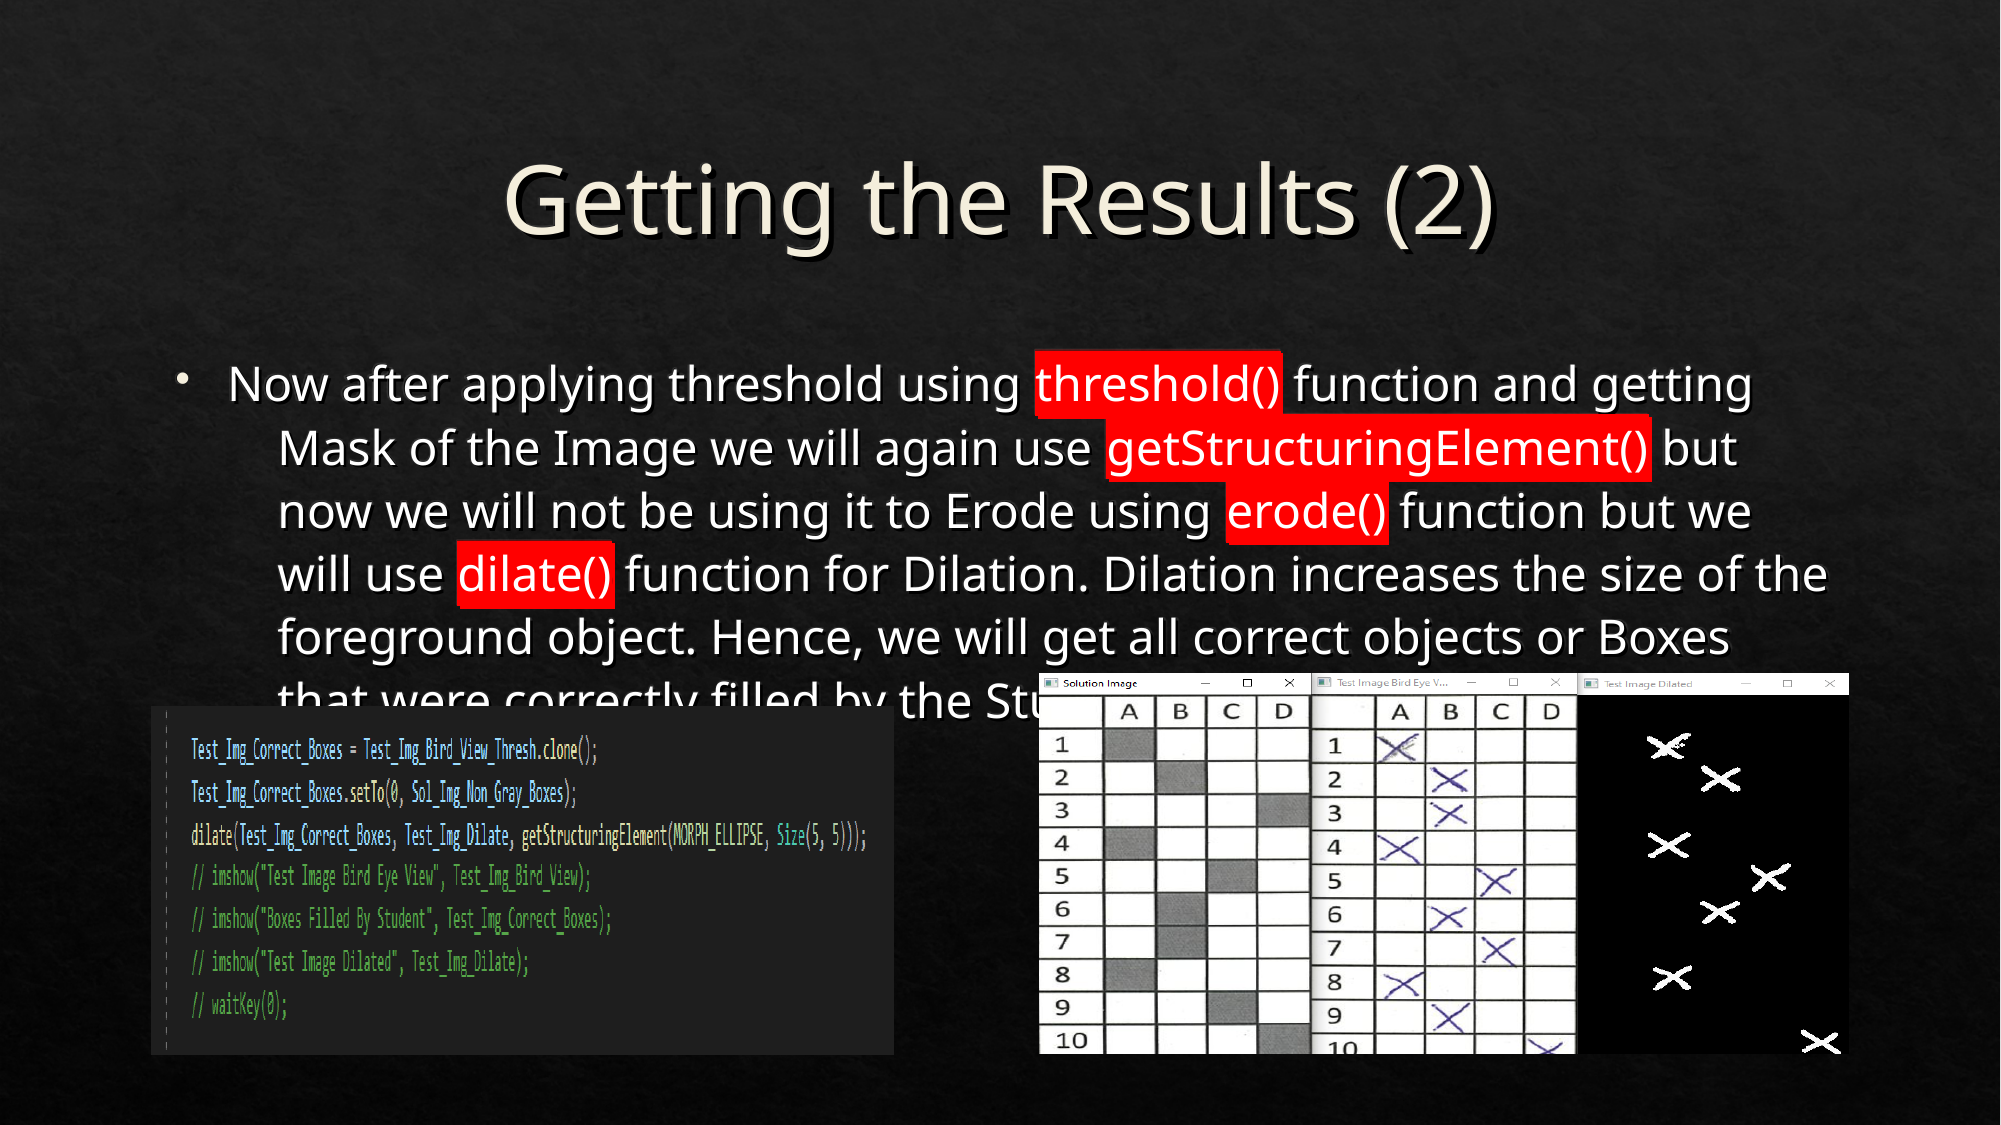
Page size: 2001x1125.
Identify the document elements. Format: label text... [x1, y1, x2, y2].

list Now after applying threshold using threshold() function and getting Mask of the Image we will again use getStructuringElement() but now we will not be using it to Erode using erode() function but we will use dilate() function for Dilation. Dilation increases the size of the foreground object. Hence, we will get all correct objects or Boxes that were correctly filled by the Student. [149, 340, 1849, 951]
picture [1039, 673, 1849, 1054]
picture [151, 706, 894, 1055]
title Getting the Results (2) [149, 99, 1849, 307]
